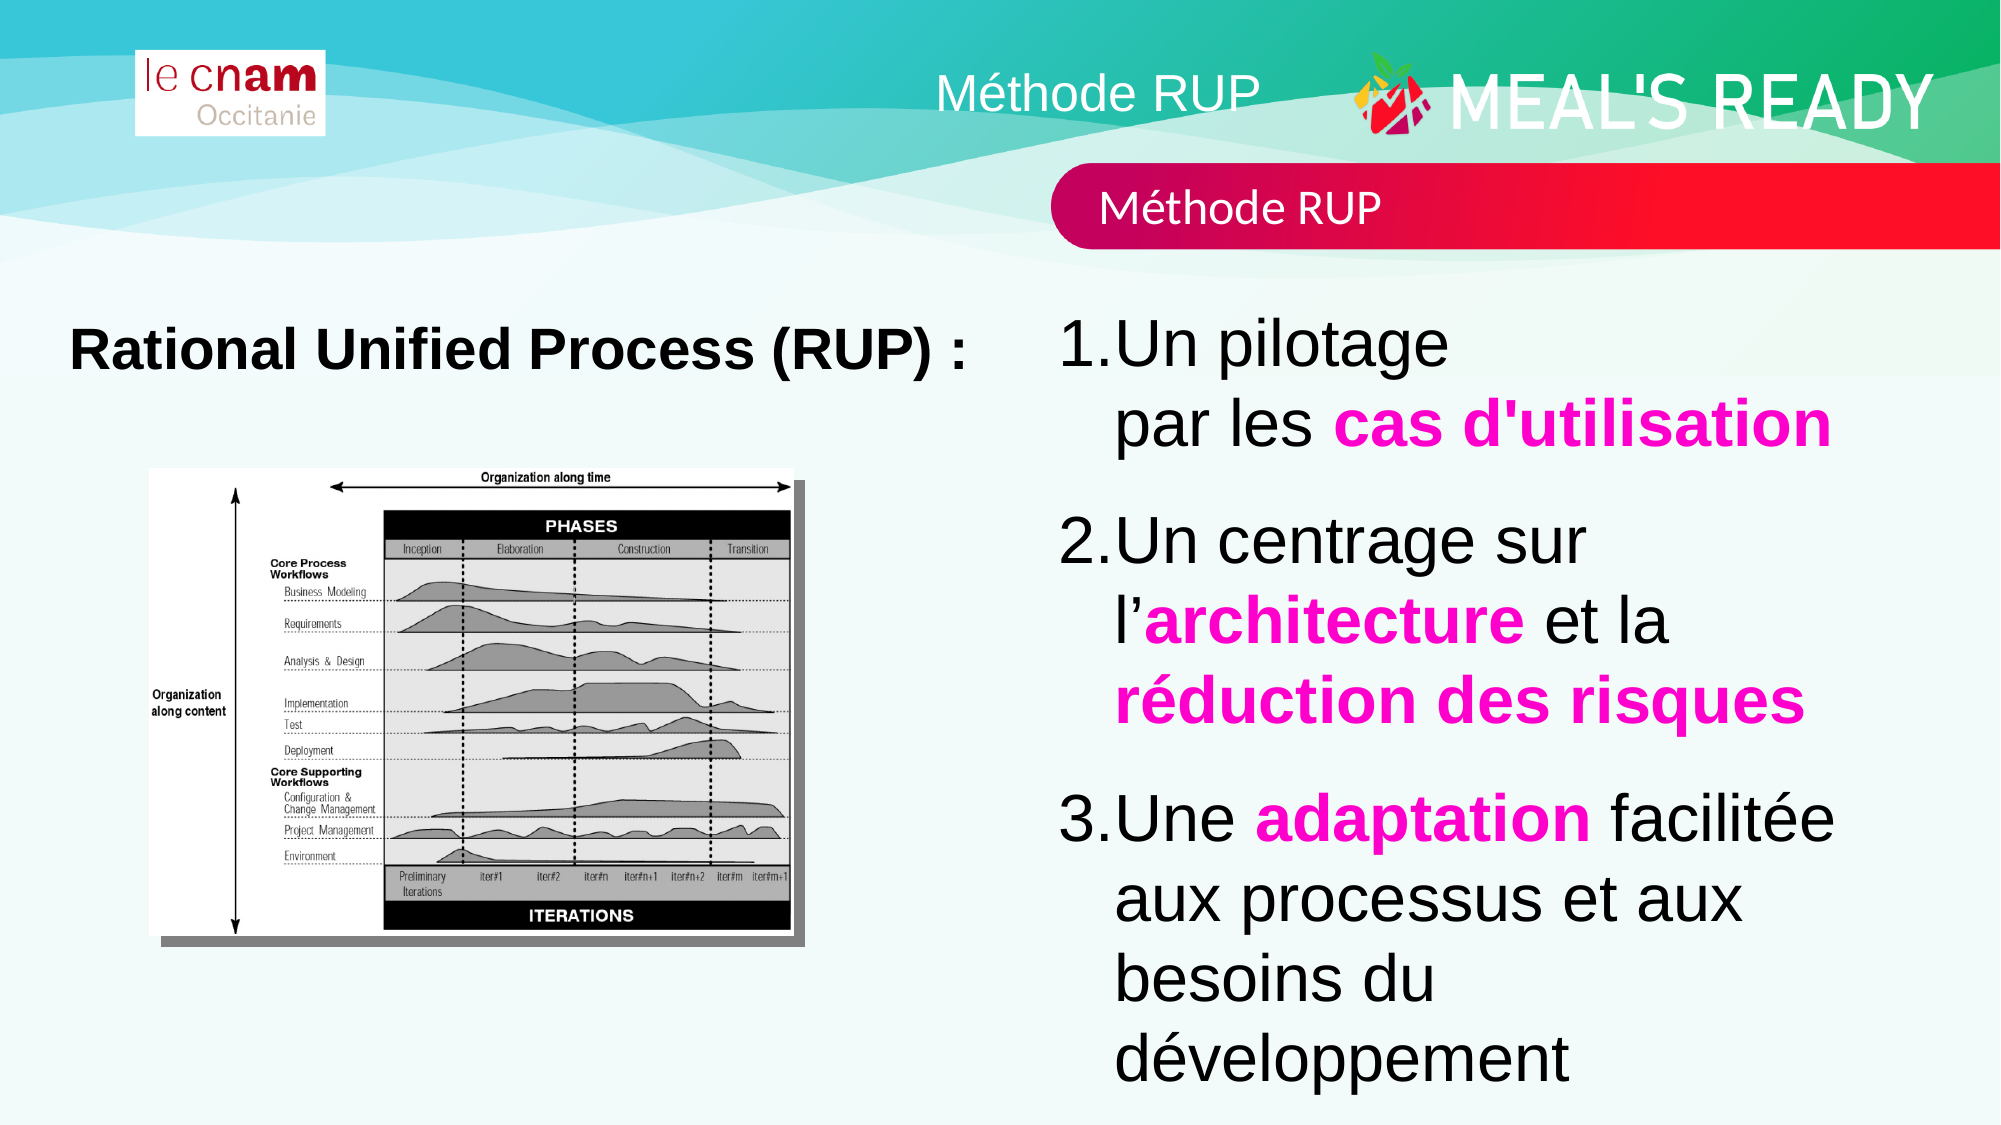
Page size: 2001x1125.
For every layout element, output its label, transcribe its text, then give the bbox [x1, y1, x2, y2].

text_box Méthode RUP [1083, 173, 2000, 244]
picture [0, 0, 2000, 1125]
text_box Méthode RUP [935, 39, 1975, 143]
picture [0, 382, 1059, 1125]
text_box 1.Un pilotage par les cas d'utilisation 2.Un centrage sur l’architecture et la réduction des risques 3.Une adaptation facilitée aux processus et aux besoins du développement [1059, 275, 1851, 1125]
text_box Rational Unified Process (RUP) : [0, 310, 1223, 382]
